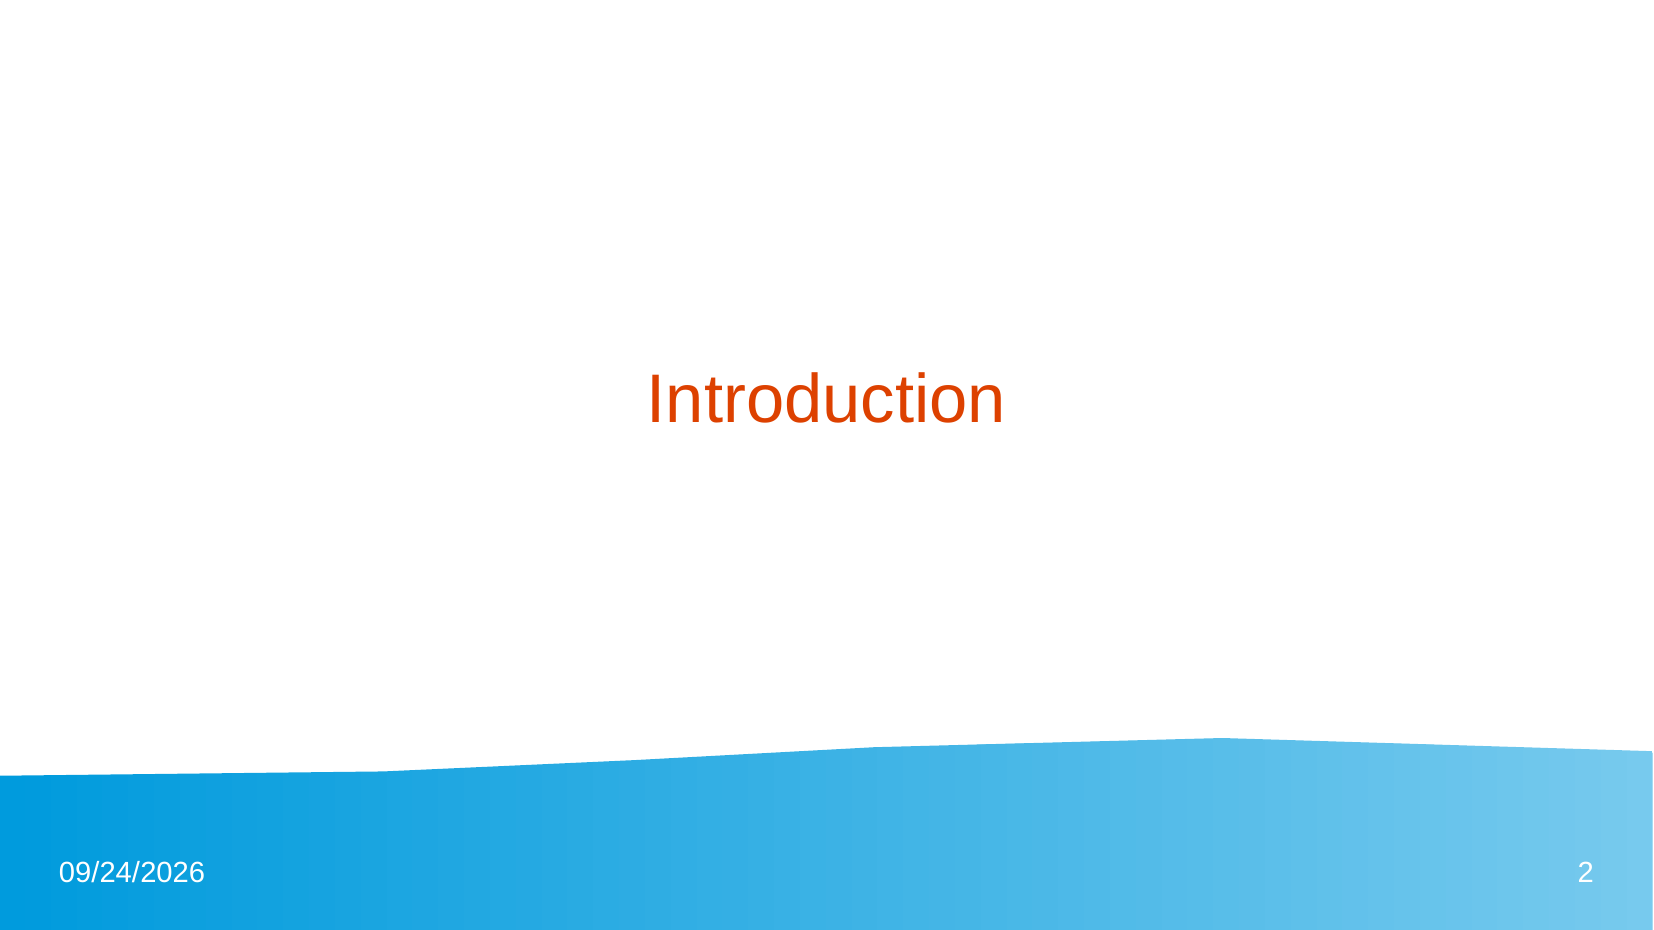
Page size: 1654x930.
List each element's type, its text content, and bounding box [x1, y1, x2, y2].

title Introduction [320, 310, 1333, 488]
